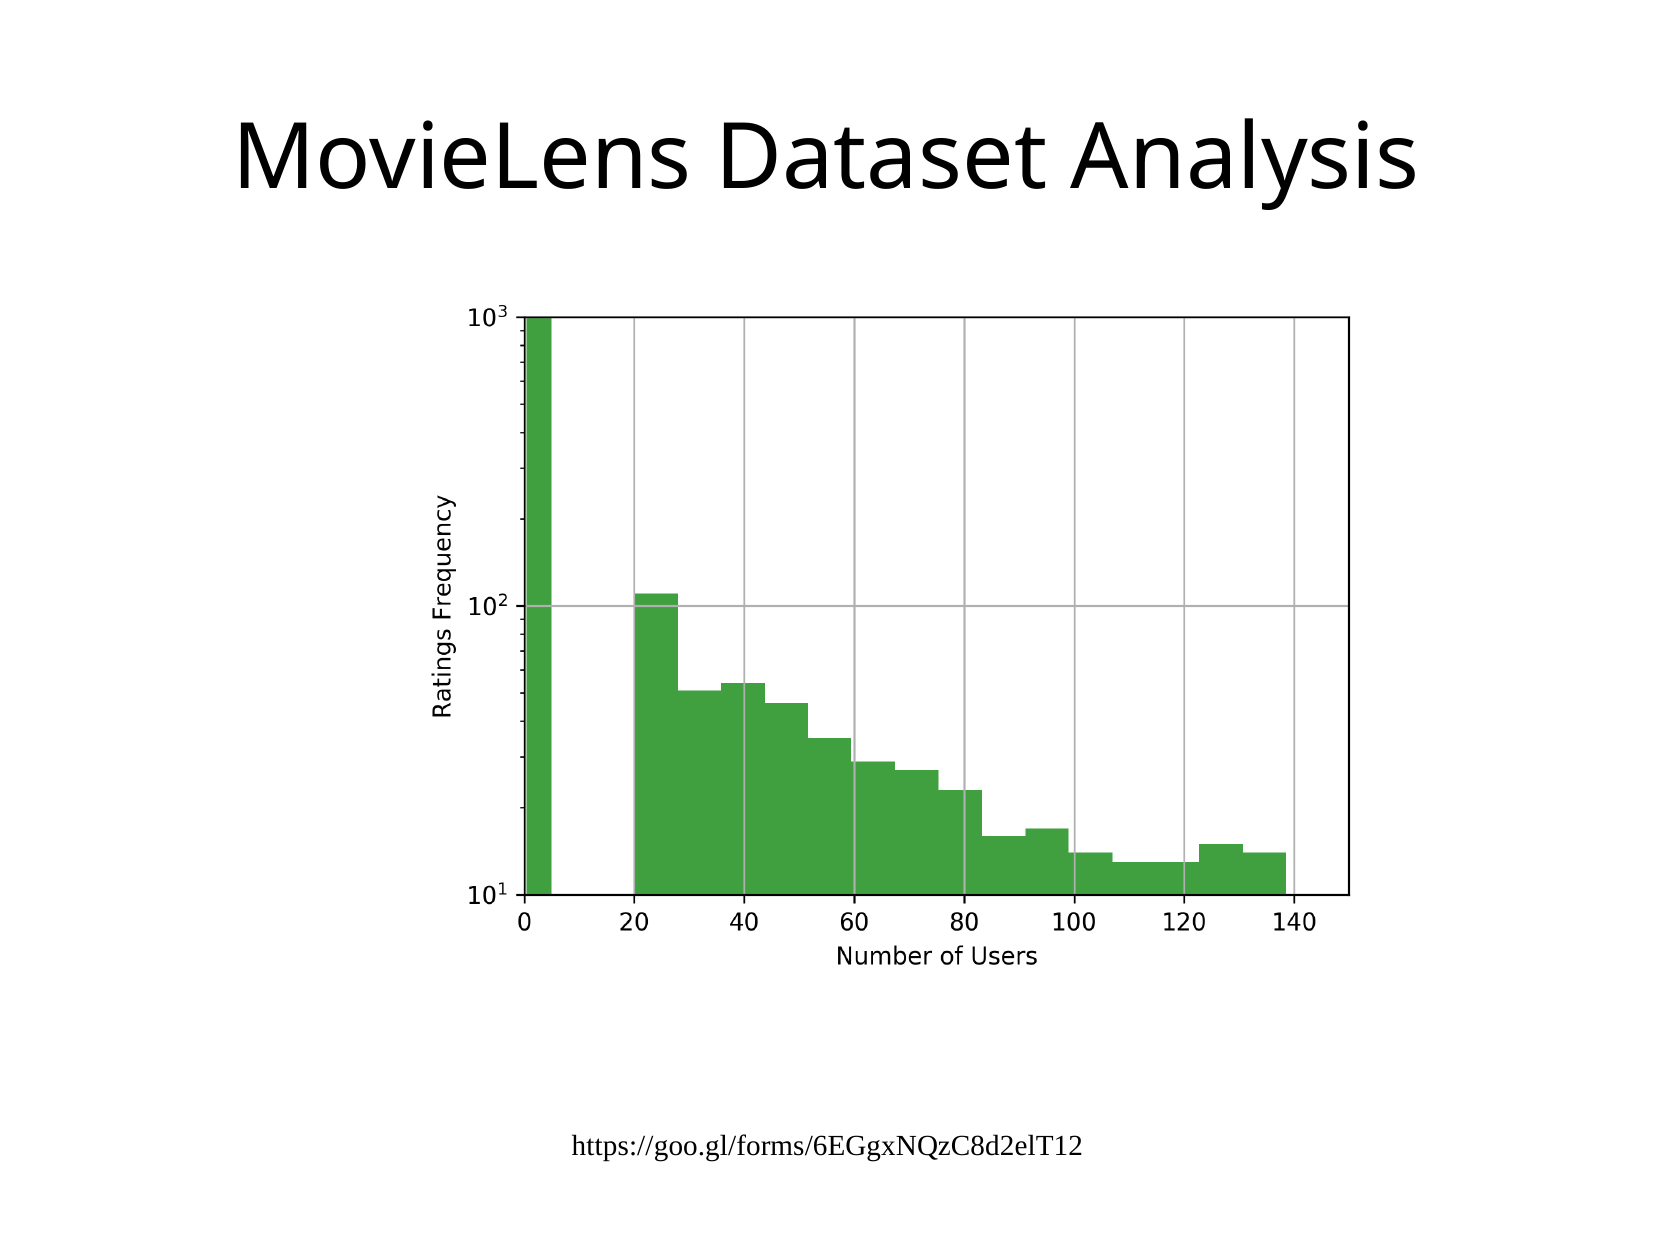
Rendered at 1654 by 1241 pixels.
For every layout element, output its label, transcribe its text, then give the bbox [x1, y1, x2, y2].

title MovieLens Dataset Analysis [82, 49, 1571, 257]
picture [275, 262, 1382, 1092]
